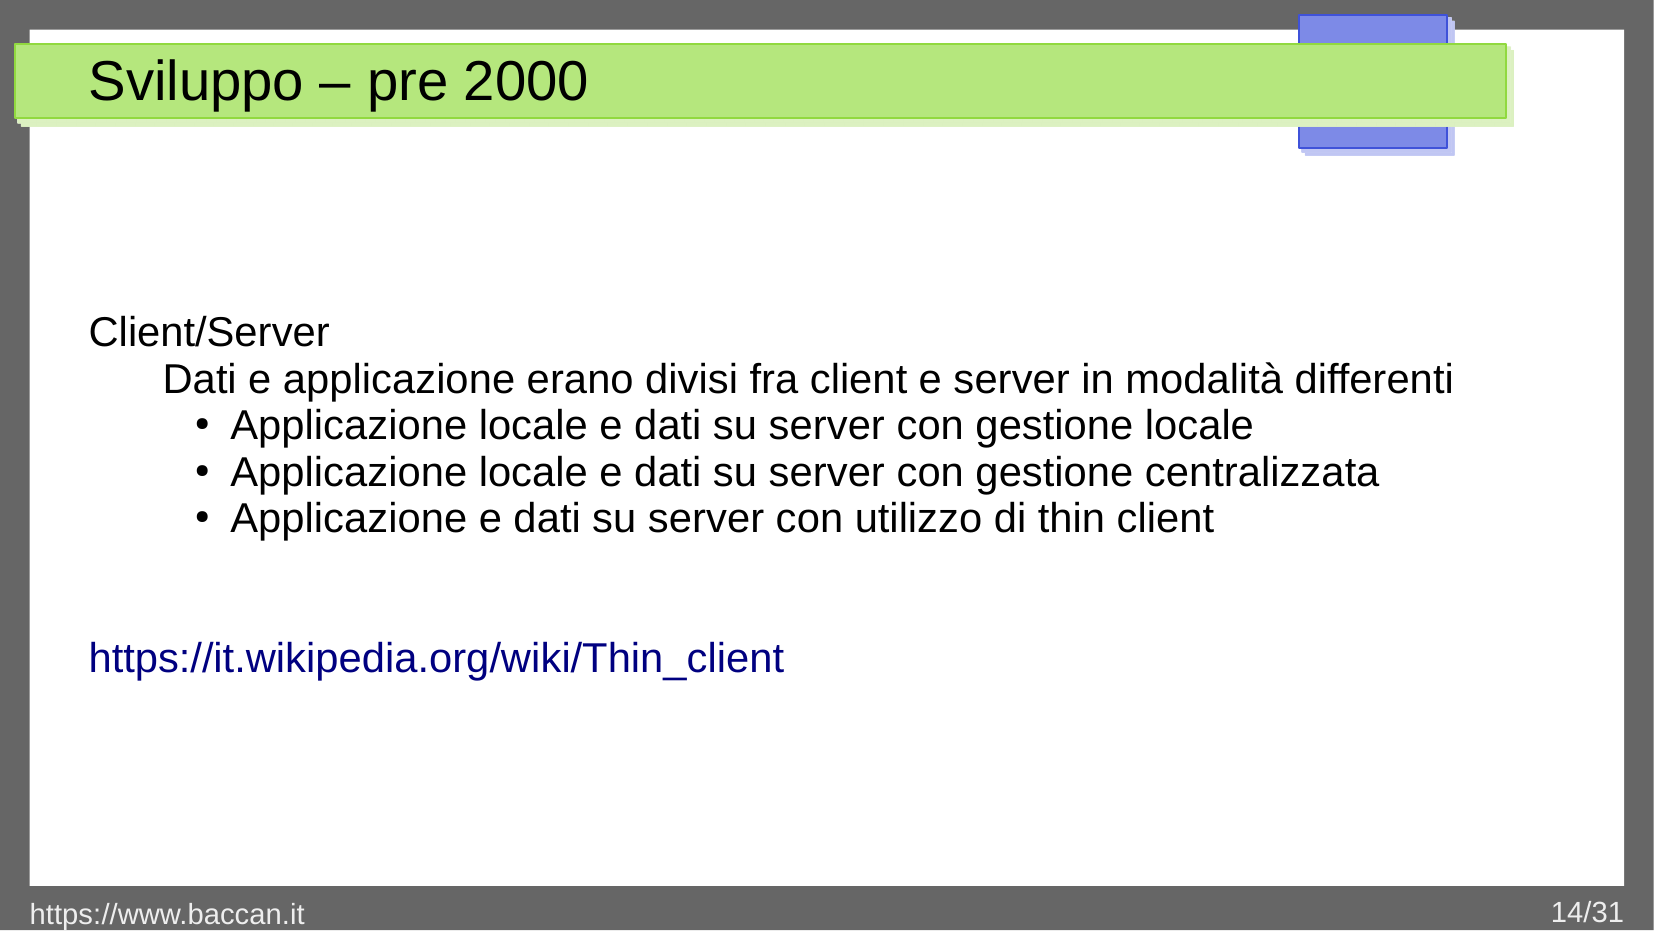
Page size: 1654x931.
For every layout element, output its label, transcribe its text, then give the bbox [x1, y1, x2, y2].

title Sviluppo – pre 2000 [88, 44, 1506, 119]
text_box Client/Server Dati e applicazione erano divisi fra client e server in modalità differenti Applicazione locale e dati su server con gestione locale Applicazione locale e dati su server con gestione centralizzata Applicazione e dati su server con utilizzo di thin client https://it.wikipedia.org/wiki/Thin_client [88, 169, 1565, 821]
